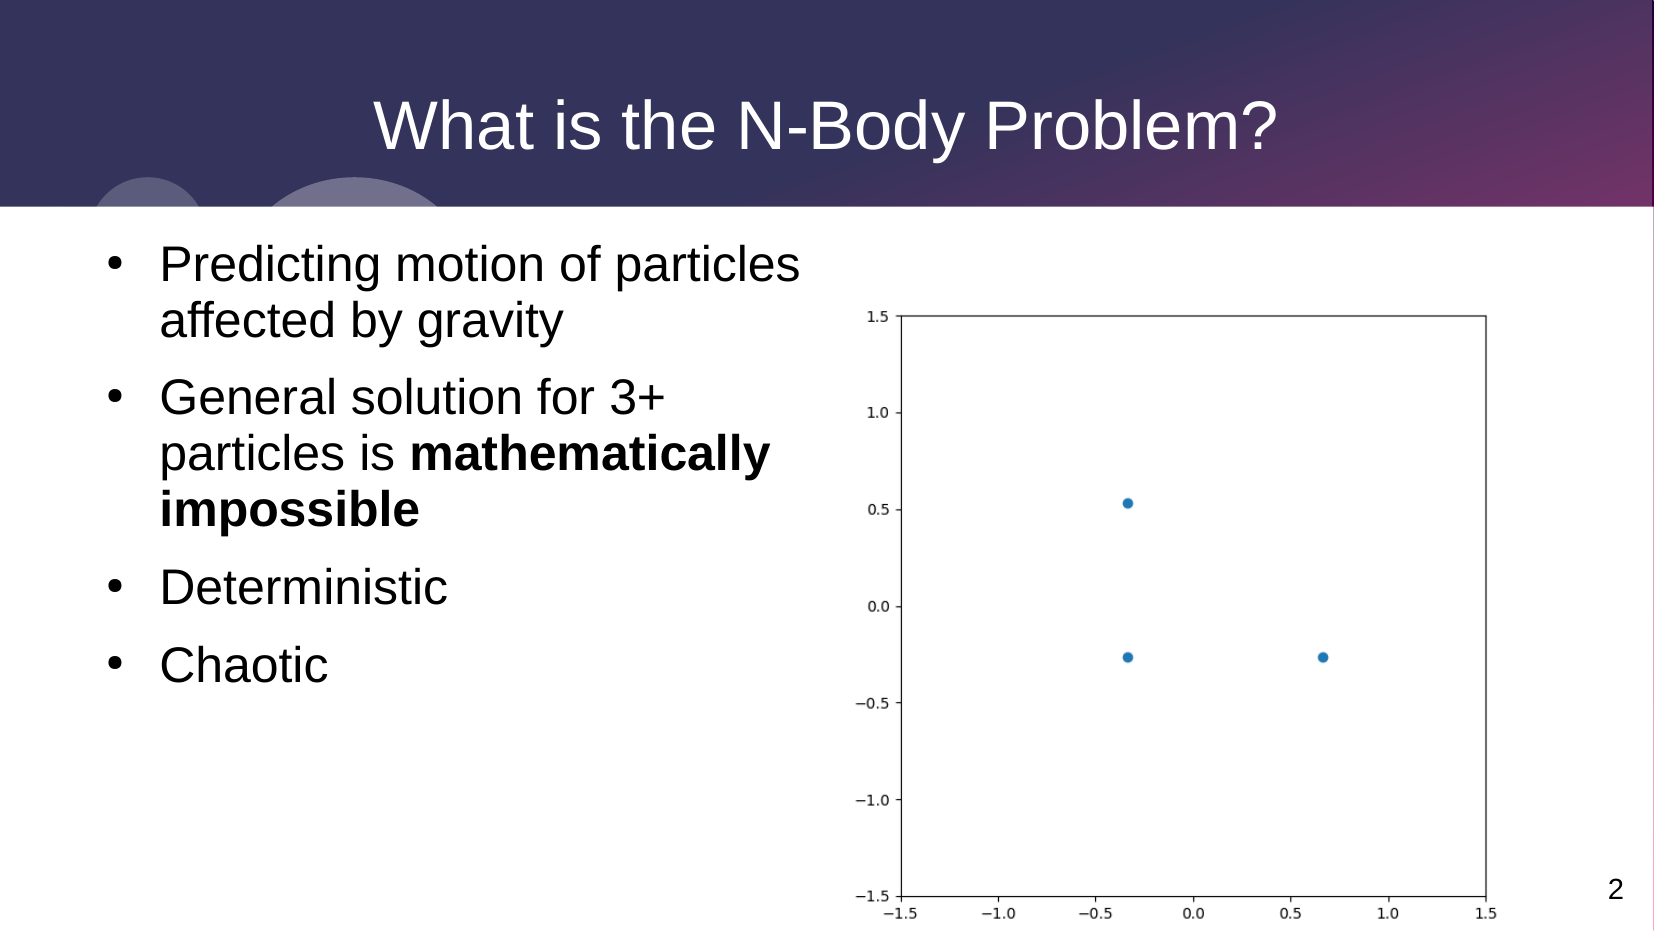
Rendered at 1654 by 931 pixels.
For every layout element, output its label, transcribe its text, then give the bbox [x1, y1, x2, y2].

title What is the N-Body Problem? [88, 44, 1565, 207]
picture [806, 225, 1561, 931]
list Predicting motion of particles affected by gravity General solution for 3+ particles is mathematically impossible Deterministic Chaotic [88, 236, 806, 827]
